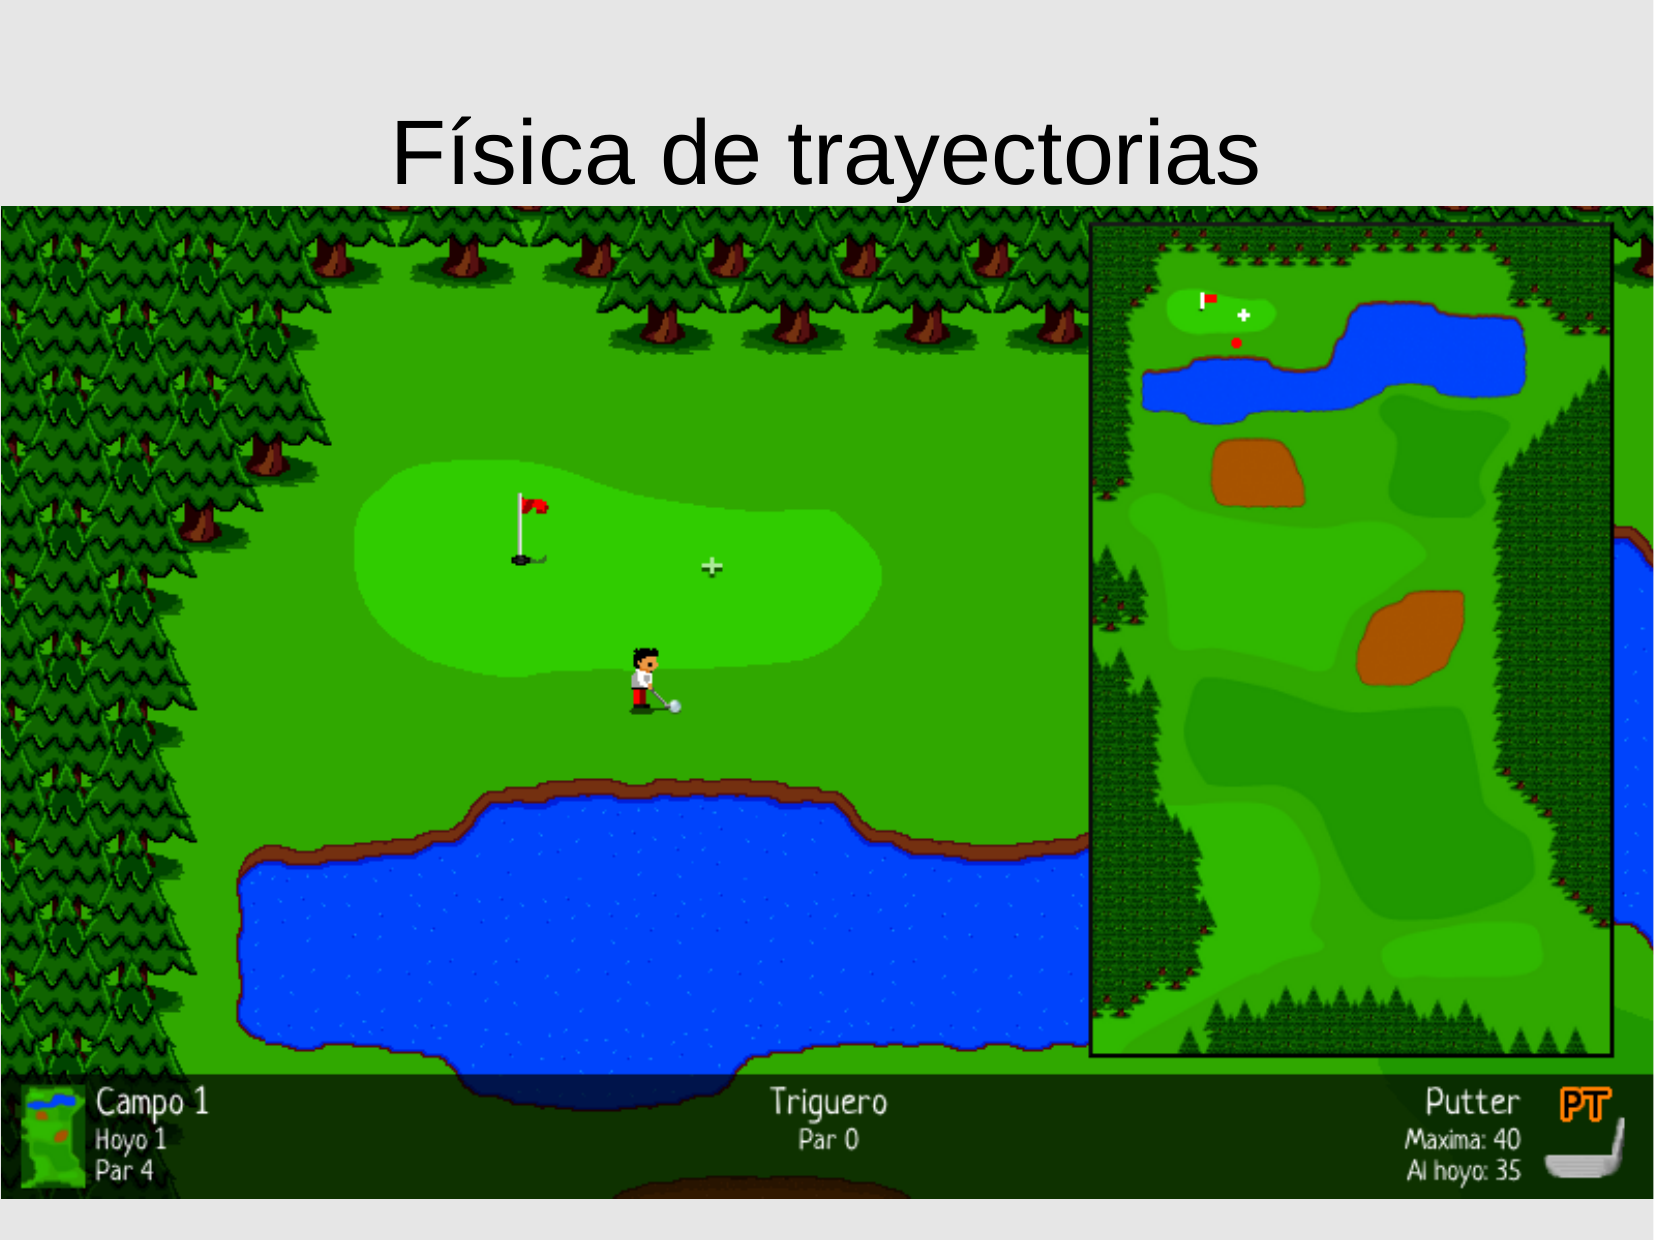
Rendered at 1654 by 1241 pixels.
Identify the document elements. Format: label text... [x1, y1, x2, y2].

picture [1, 206, 1654, 1199]
title Física de trayectorias [82, 49, 1571, 206]
